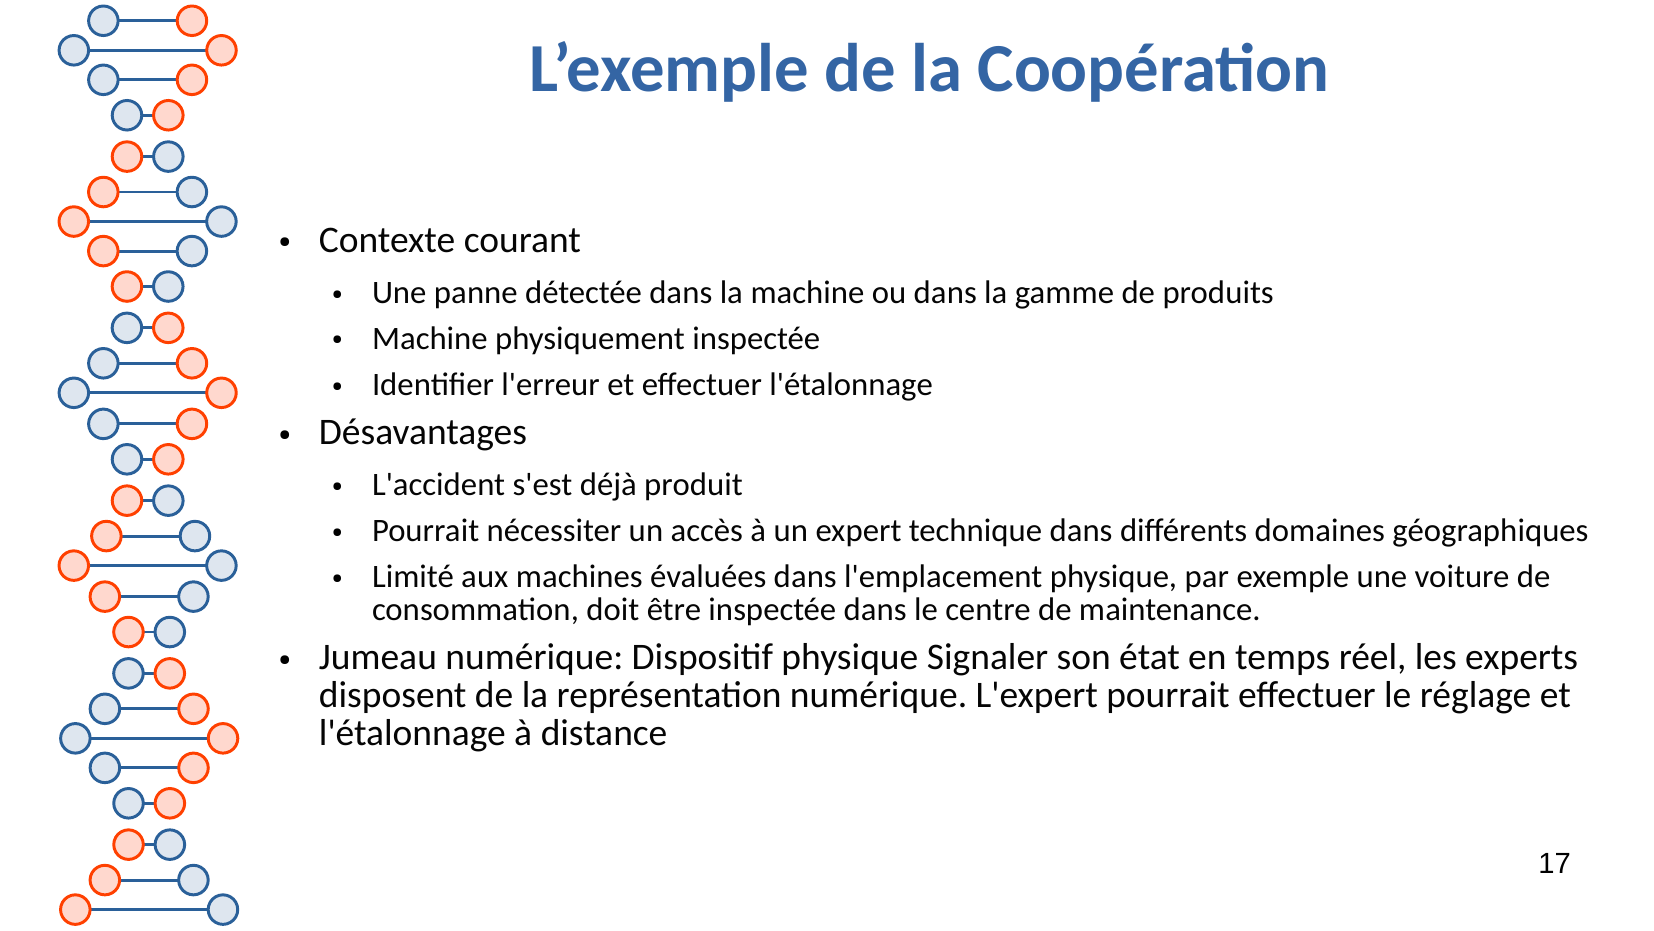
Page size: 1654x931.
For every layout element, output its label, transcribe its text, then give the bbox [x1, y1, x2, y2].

list Contexte courant Une panne détectée dans la machine ou dans la gamme de produits Machine physiquement inspectée Identifier l'erreur et effectuer l'étalonnage Désavantages L'accident s'est déjà produit Pourrait nécessiter un accès à un expert technique dans différents domaines géographiques Limité aux machines évaluées dans l'emplacement physique, par exemple une voiture de consommation, doit être inspectée dans le centre de maintenance. Jumeau numérique: Dispositif physique Signaler son état en temps réel, les experts disposent de la représentation numérique. L'expert pourrait effectuer le réglage et l'étalonnage à distance [265, 224, 1595, 764]
title L’exemple de la Coopération [265, 35, 1595, 189]
